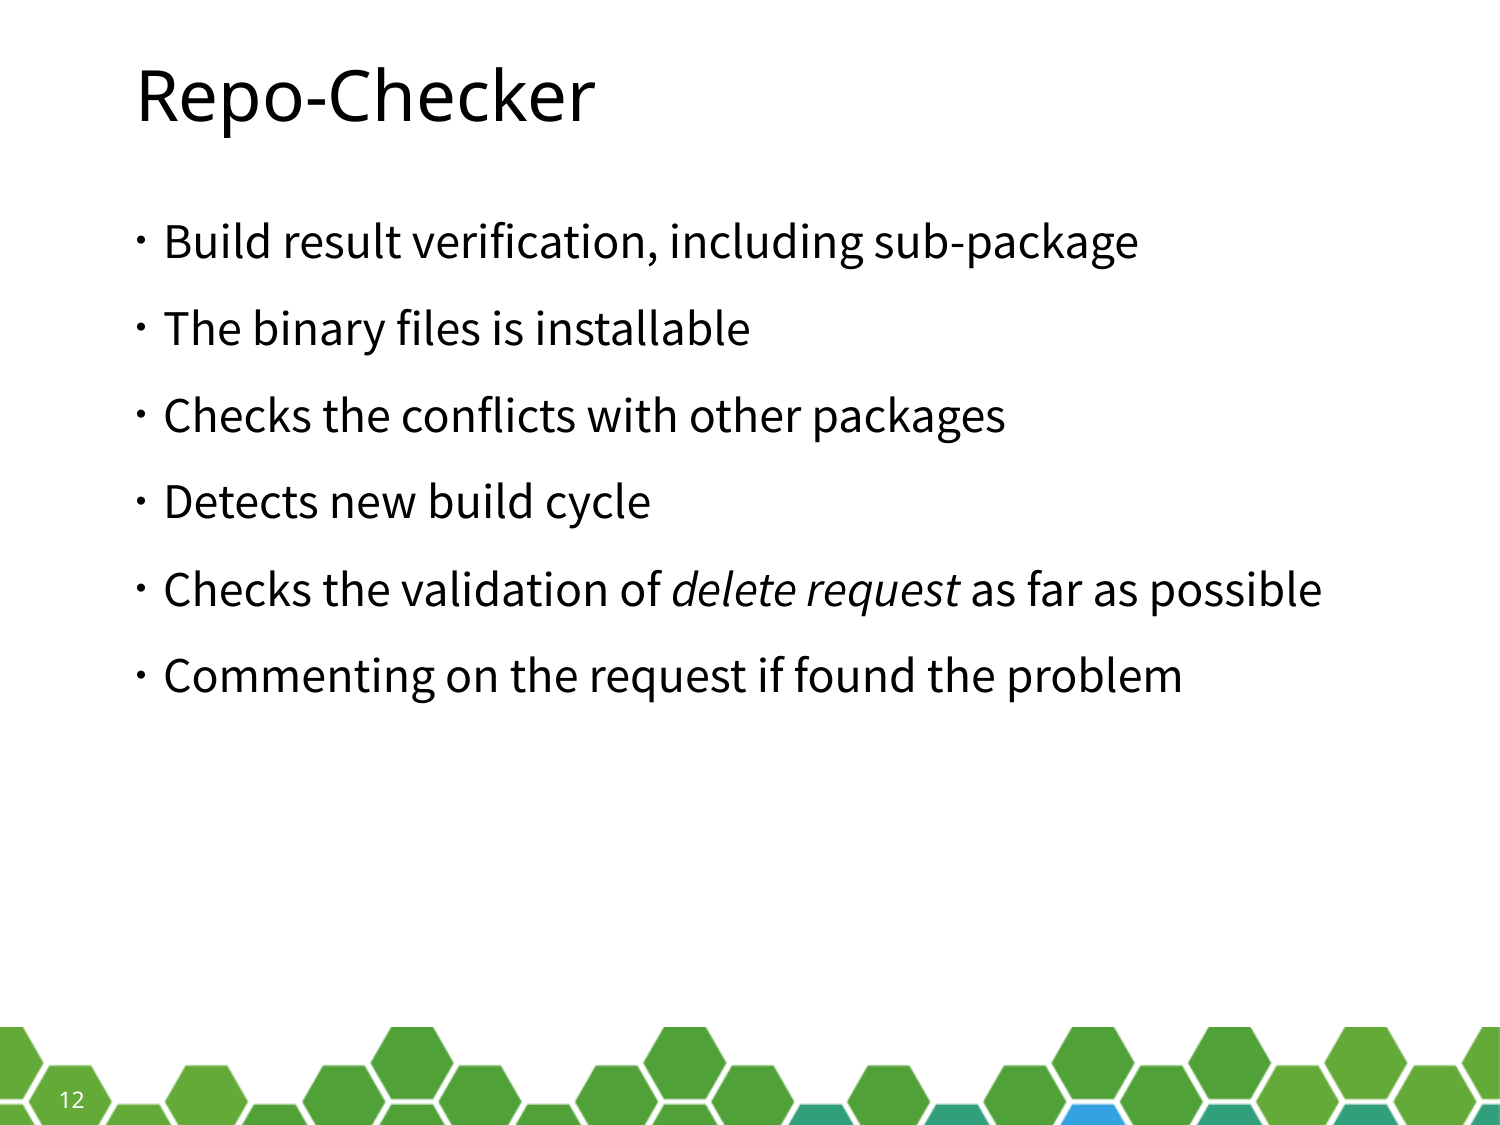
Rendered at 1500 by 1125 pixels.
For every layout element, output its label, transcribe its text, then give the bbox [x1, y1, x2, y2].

title Repo-Checker [135, 12, 1372, 175]
list Build result verification, including sub-package The binary files is installable Checks the conflicts with other packages Detects new build cycle Checks the validation of delete request as far as possible Commenting on the request if found the problem [135, 208, 1372, 1017]
picture [0, 1027, 1500, 1125]
